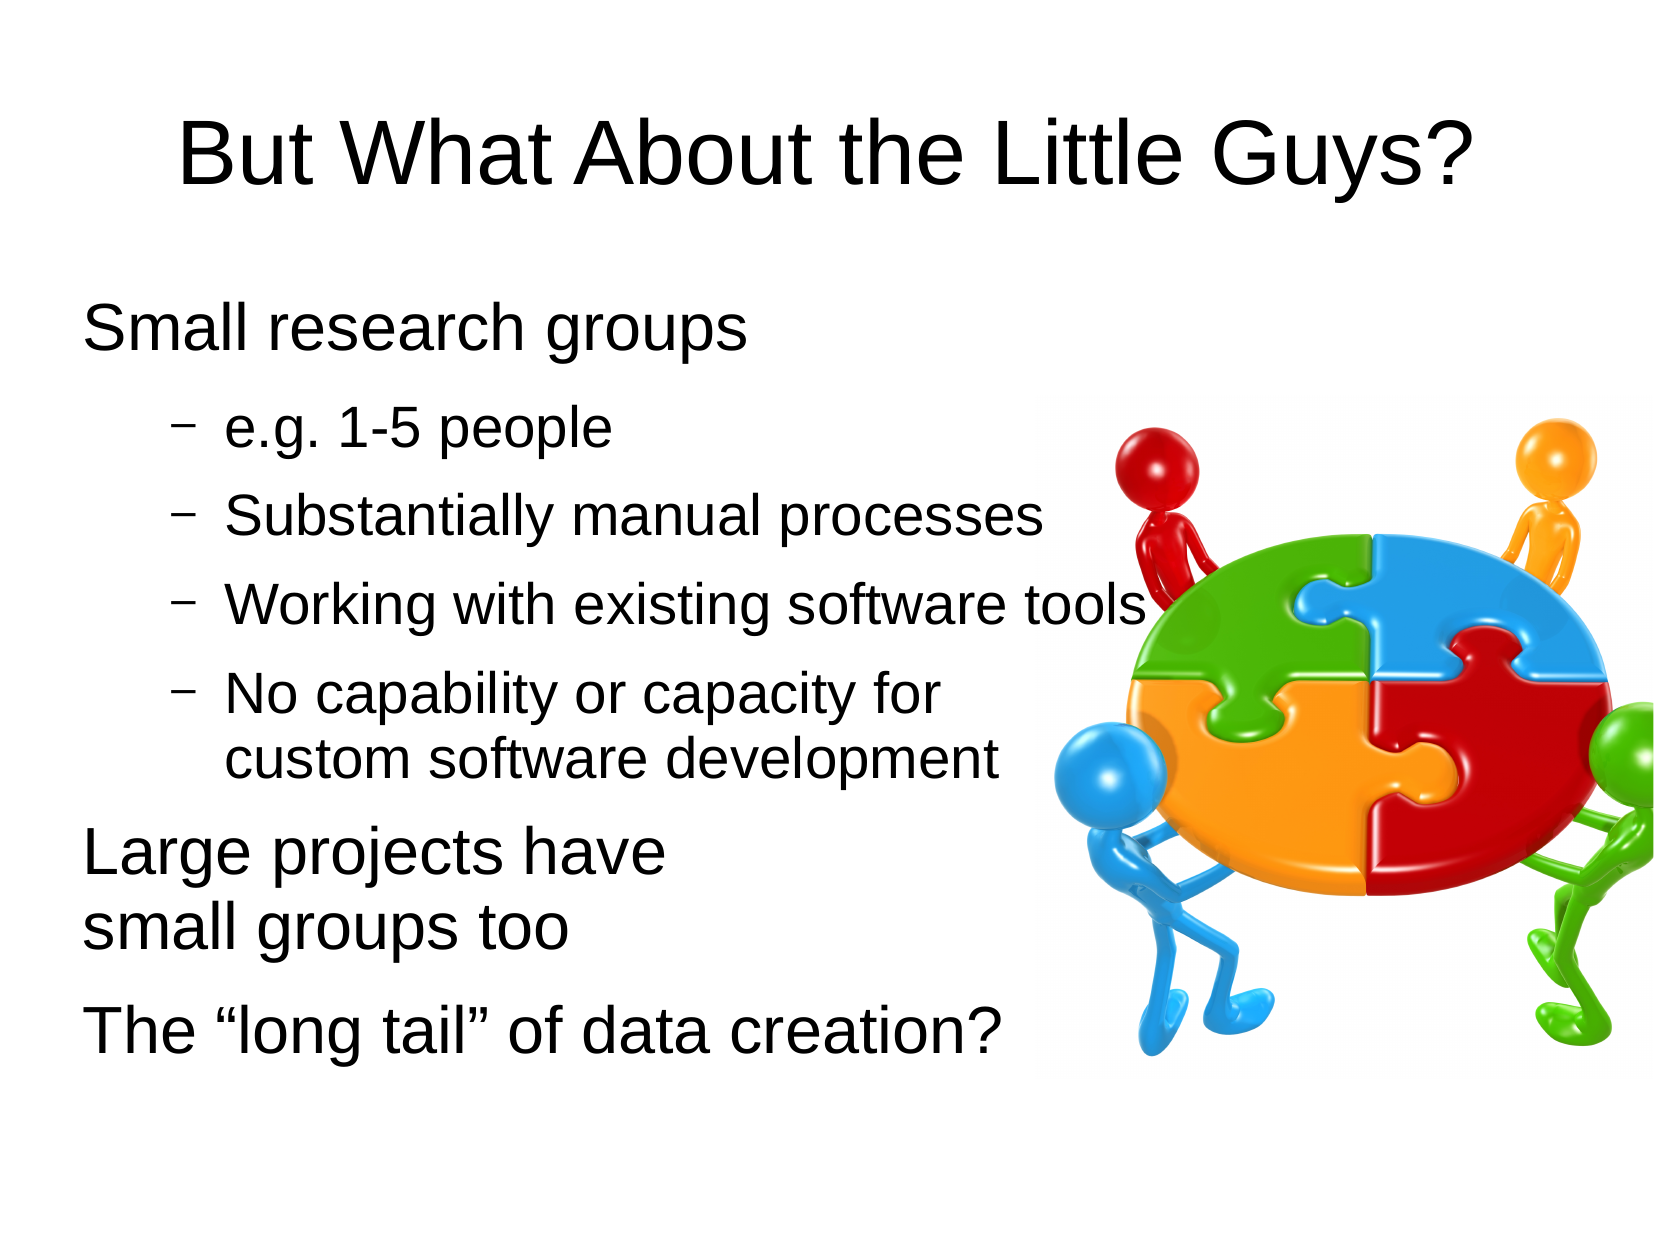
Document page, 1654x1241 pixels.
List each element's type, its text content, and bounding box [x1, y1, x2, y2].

title But What About the Little Guys? [82, 49, 1571, 257]
list Small research groups e.g. 1-5 people Substantially manual processes Working with existing software tools No capability or capacity for custom software development Large projects have small groups too The “long tail” of data creation? [82, 290, 1152, 1109]
picture [1152, 395, 1654, 1079]
